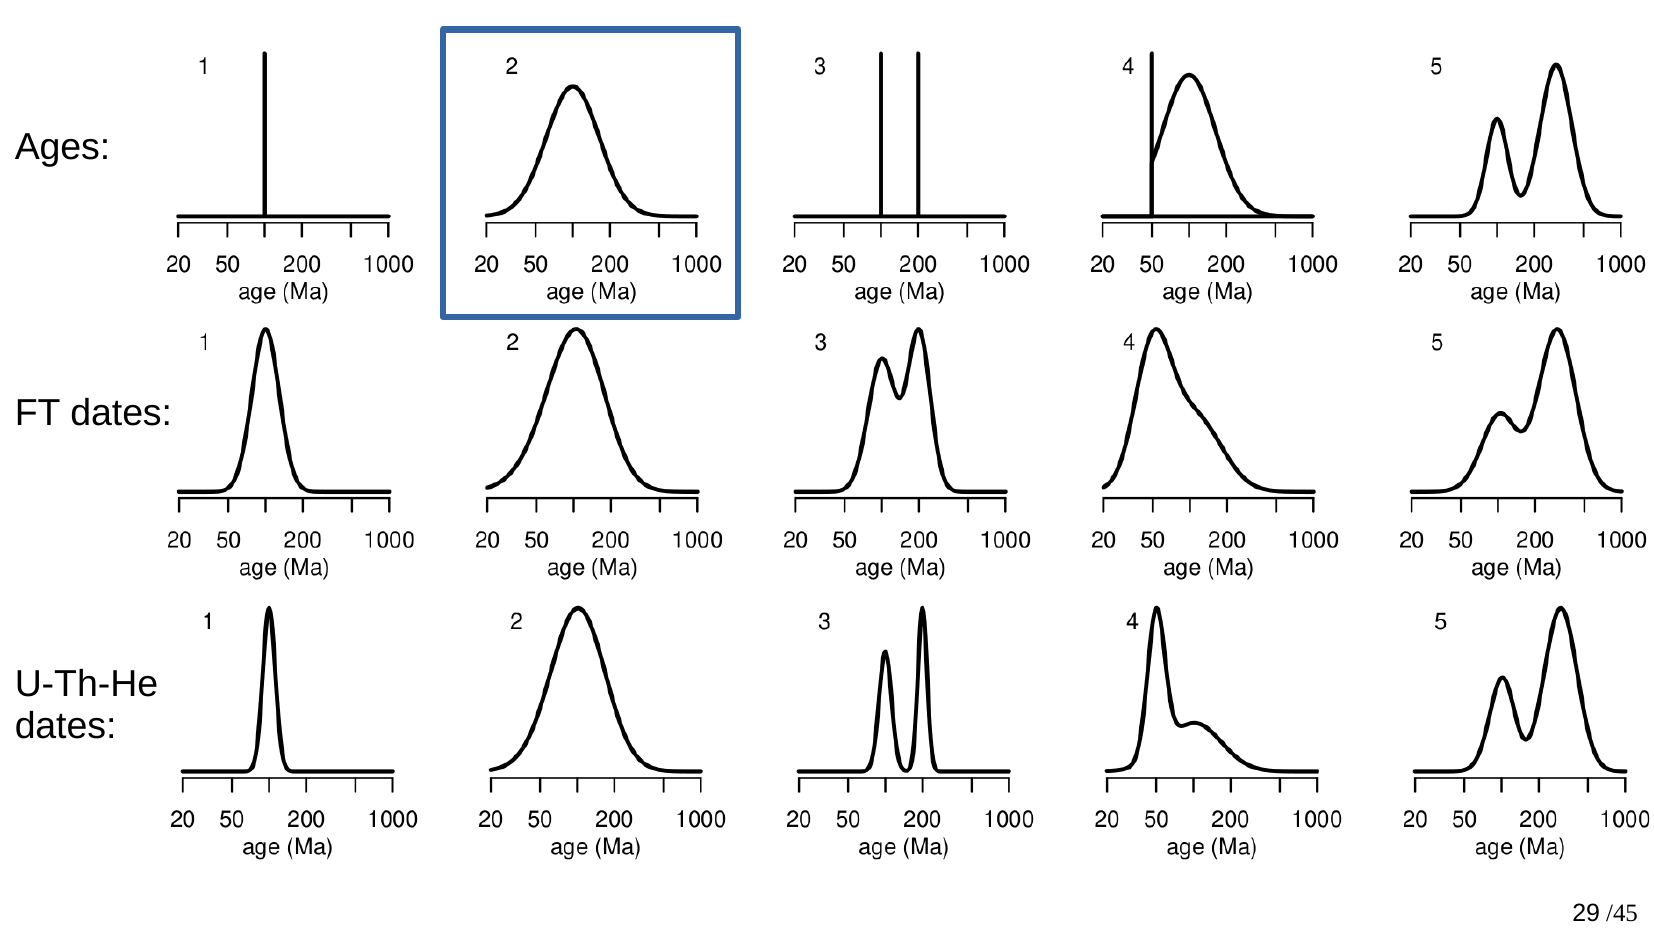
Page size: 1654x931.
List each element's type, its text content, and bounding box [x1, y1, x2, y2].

text_box FT dates: [0, 383, 207, 483]
text_box Ages: [0, 118, 178, 175]
text_box U-Th-He dates: [0, 655, 207, 755]
picture [162, 41, 1654, 584]
picture [446, 41, 735, 314]
picture [162, 590, 1654, 867]
